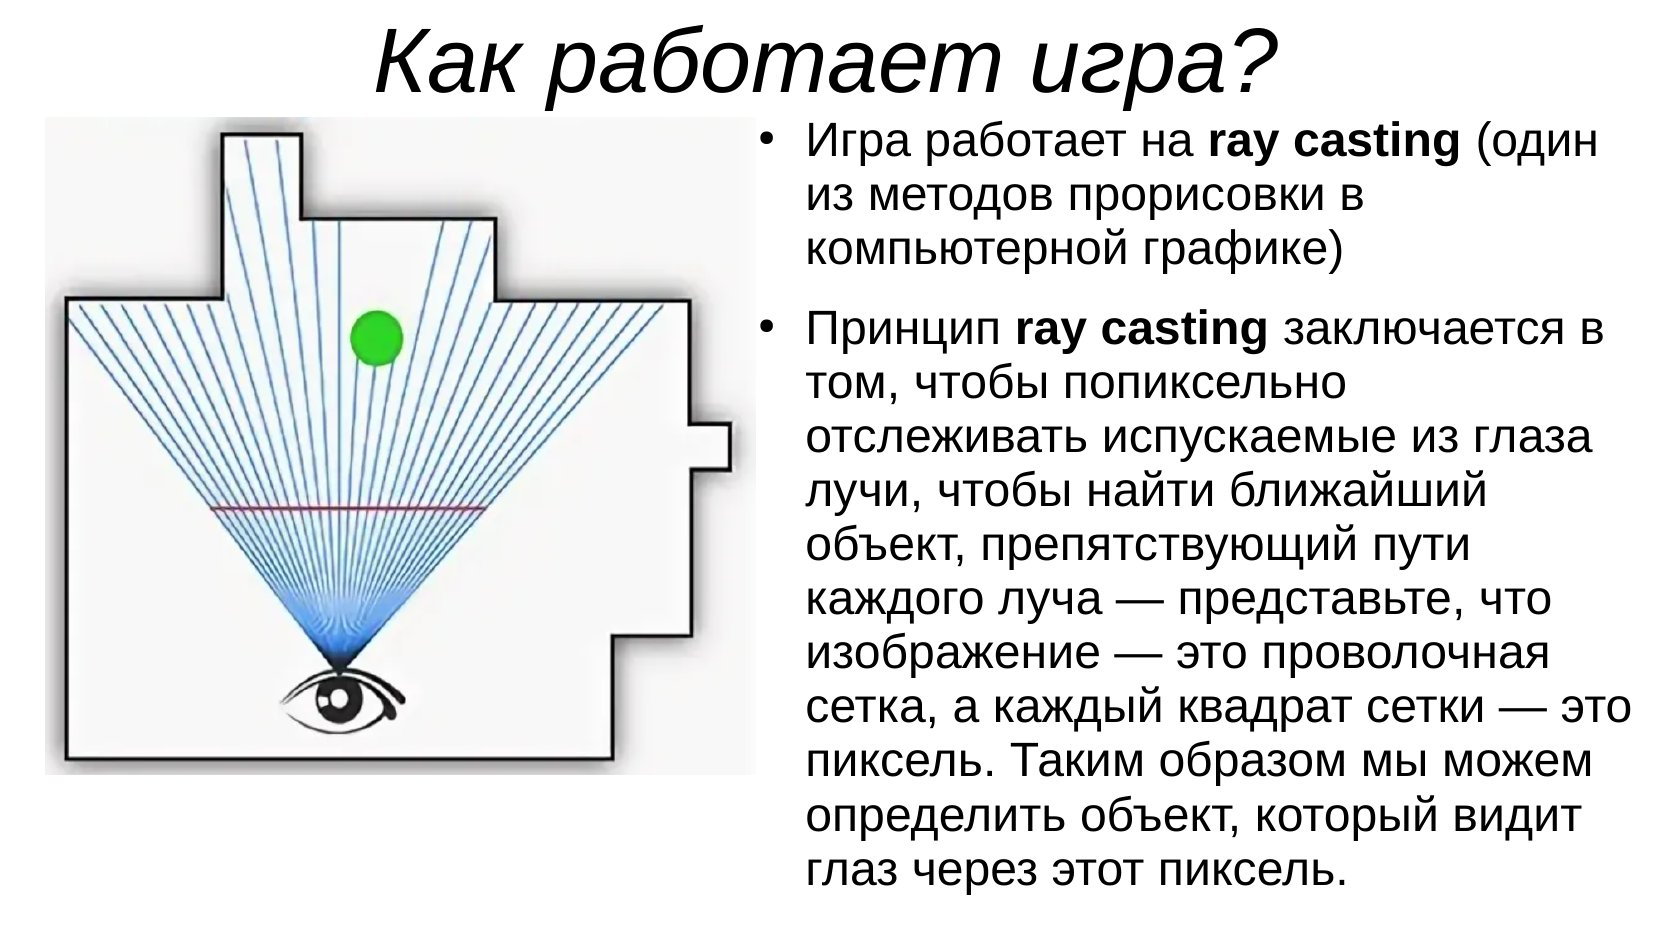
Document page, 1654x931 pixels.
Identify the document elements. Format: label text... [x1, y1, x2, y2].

list Игра работает на ray casting (один из методов прорисовки в компьютерной графике) Принцип ray casting заключается в том, чтобы попиксельно отслеживать испускаемые из глаза лучи, чтобы найти ближайший объект, препятствующий пути каждого луча — представьте, что изображение — это проволочная сетка, а каждый квадрат сетки — это пиксель. Таким образом мы можем определить объект, который видит глаз через этот пиксель. [742, 112, 1638, 904]
picture [45, 117, 756, 775]
title Как работает игра? [82, 9, 1571, 113]
